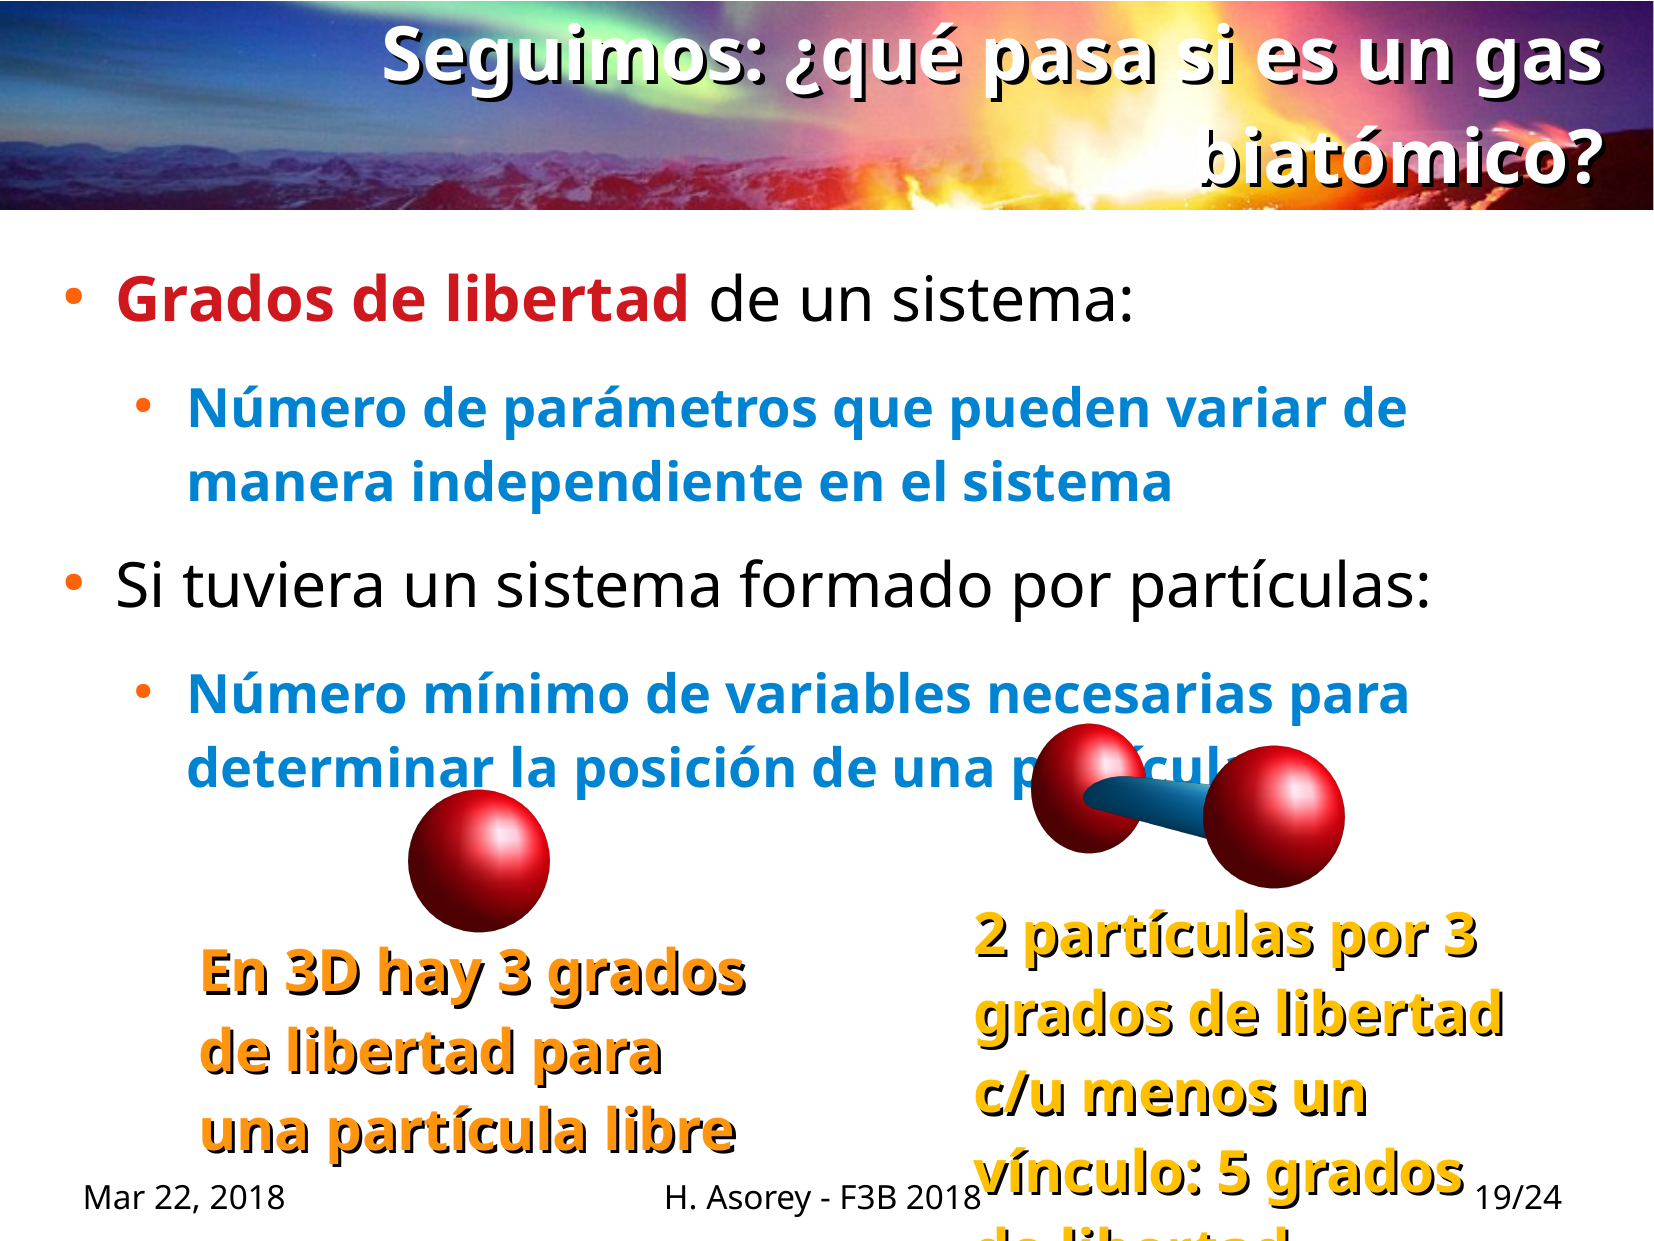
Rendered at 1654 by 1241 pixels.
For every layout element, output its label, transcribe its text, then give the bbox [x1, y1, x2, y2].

title Seguimos: ¿qué pasa si es un gas biatómico? [45, 15, 1606, 191]
text_box En 3D hay 3 grados de libertad para una partícula libre [183, 922, 799, 1150]
picture [0, 1, 1654, 210]
list Grados de libertad de un sistema: Número de parámetros que pueden variar de manera independiente en el sistema Si tuviera un sistema formado por partículas: Número mínimo de variables necesarias para determinar la posición de una partícula [45, 255, 1606, 1156]
text_box 2 partículas por 3 grados de libertad c/u menos un vínculo: 5 grados de libertad [958, 884, 1561, 1241]
